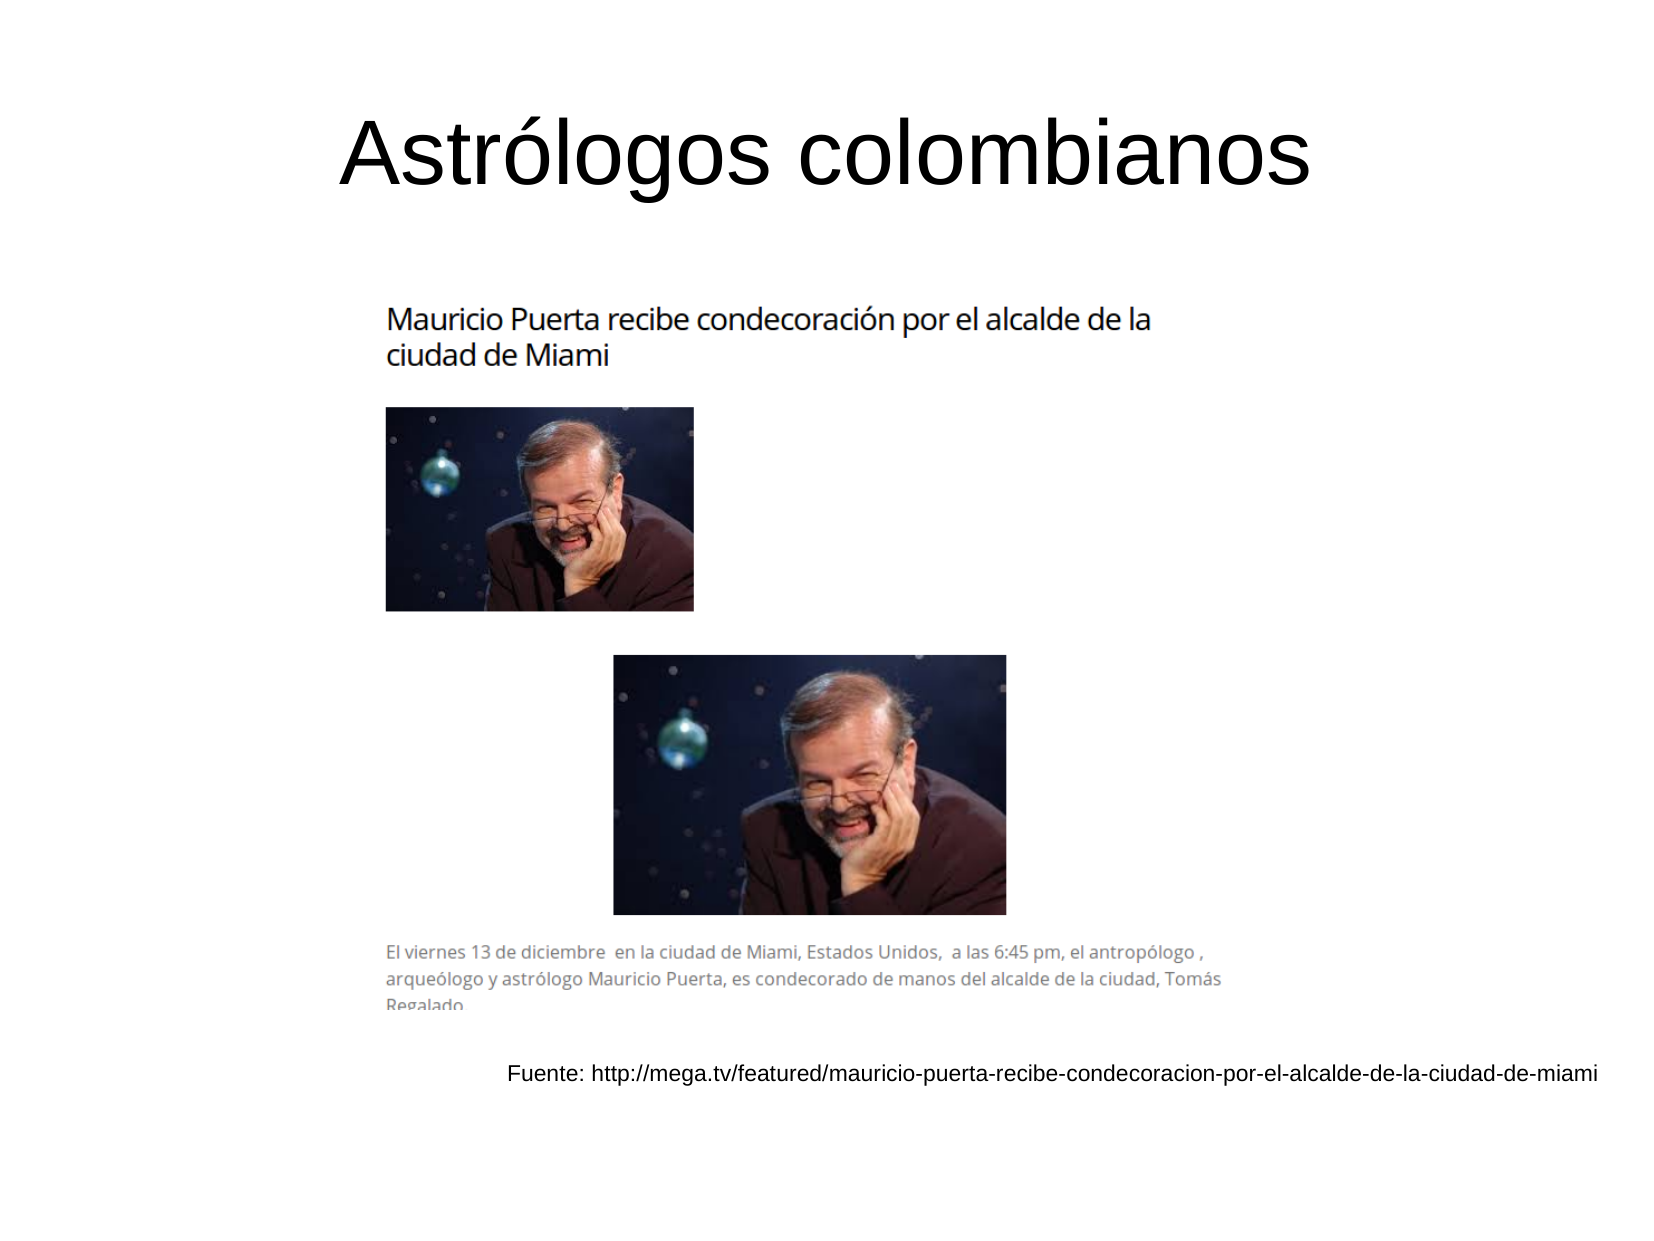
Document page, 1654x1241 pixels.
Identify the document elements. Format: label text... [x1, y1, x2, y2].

title Astrólogos colombianos [82, 49, 1571, 257]
text_box Fuente: http://mega.tv/featured/mauricio-puerta-recibe-condecoracion-por-el-alcalde-de-la-ciudad-de-miami [492, 1053, 1654, 1111]
picture [368, 290, 1253, 1010]
